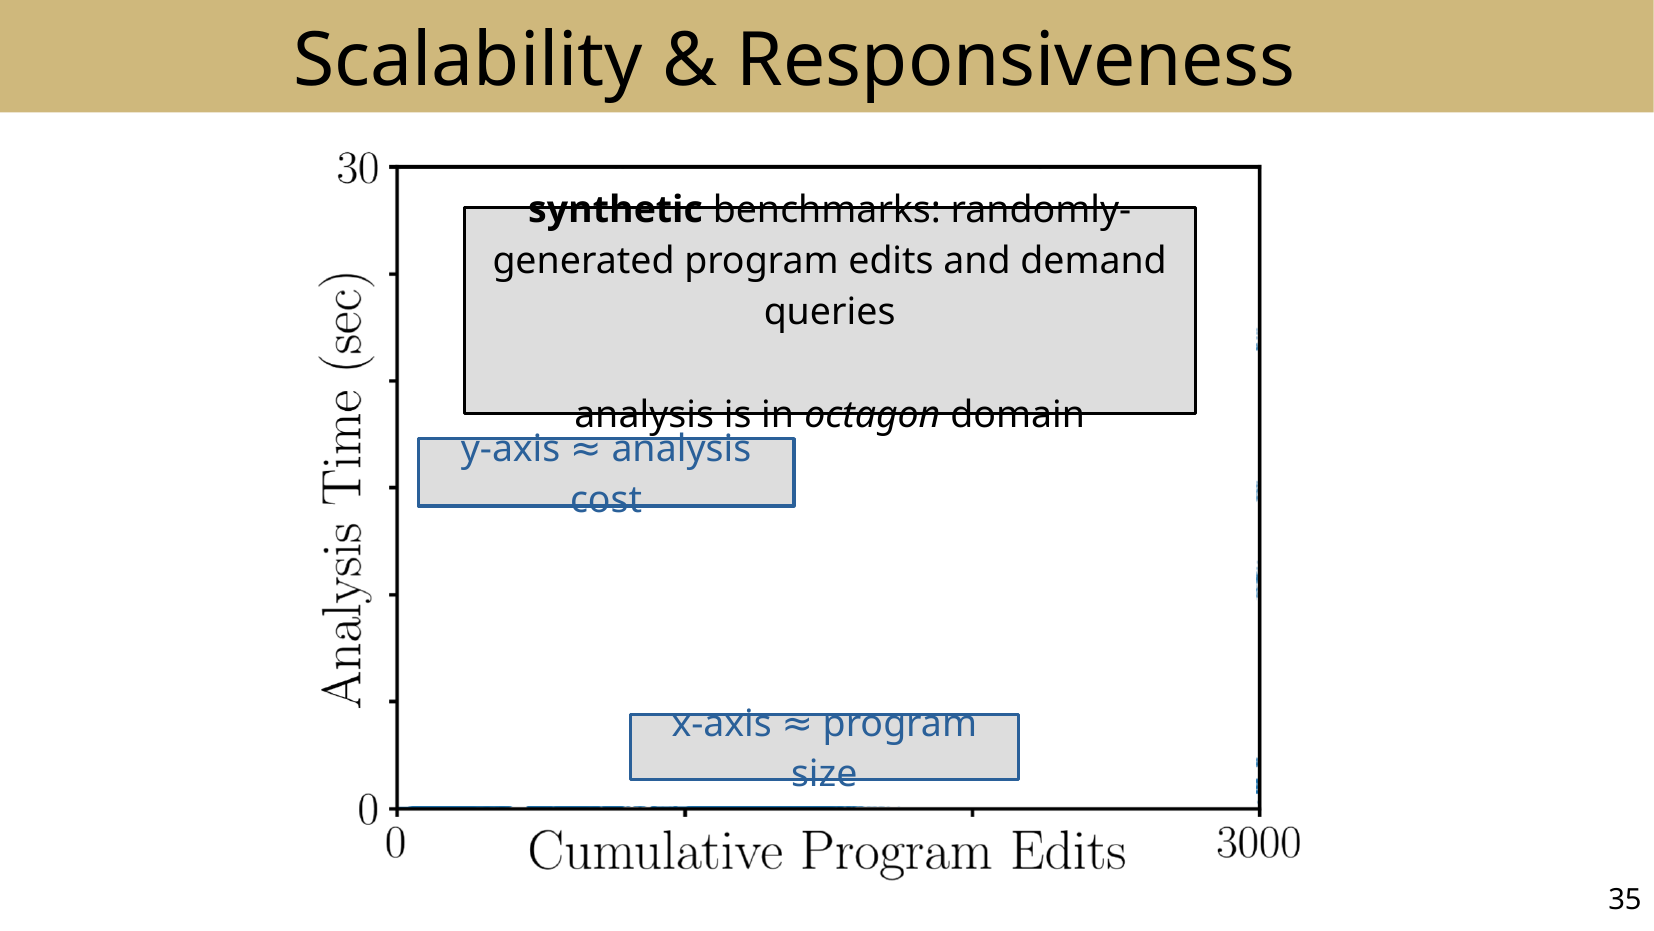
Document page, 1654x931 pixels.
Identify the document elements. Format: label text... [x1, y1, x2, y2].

picture [279, 125, 1337, 906]
text_box [401, 170, 1255, 805]
text_box x-axis ≈ program size [630, 714, 1019, 780]
title Scalability & Responsiveness [0, 0, 1576, 113]
text_box synthetic benchmarks: randomly-generated program edits and demand queries analysis is in octagon domain [464, 207, 1196, 414]
text_box y-axis ≈ analysis cost [418, 438, 794, 506]
